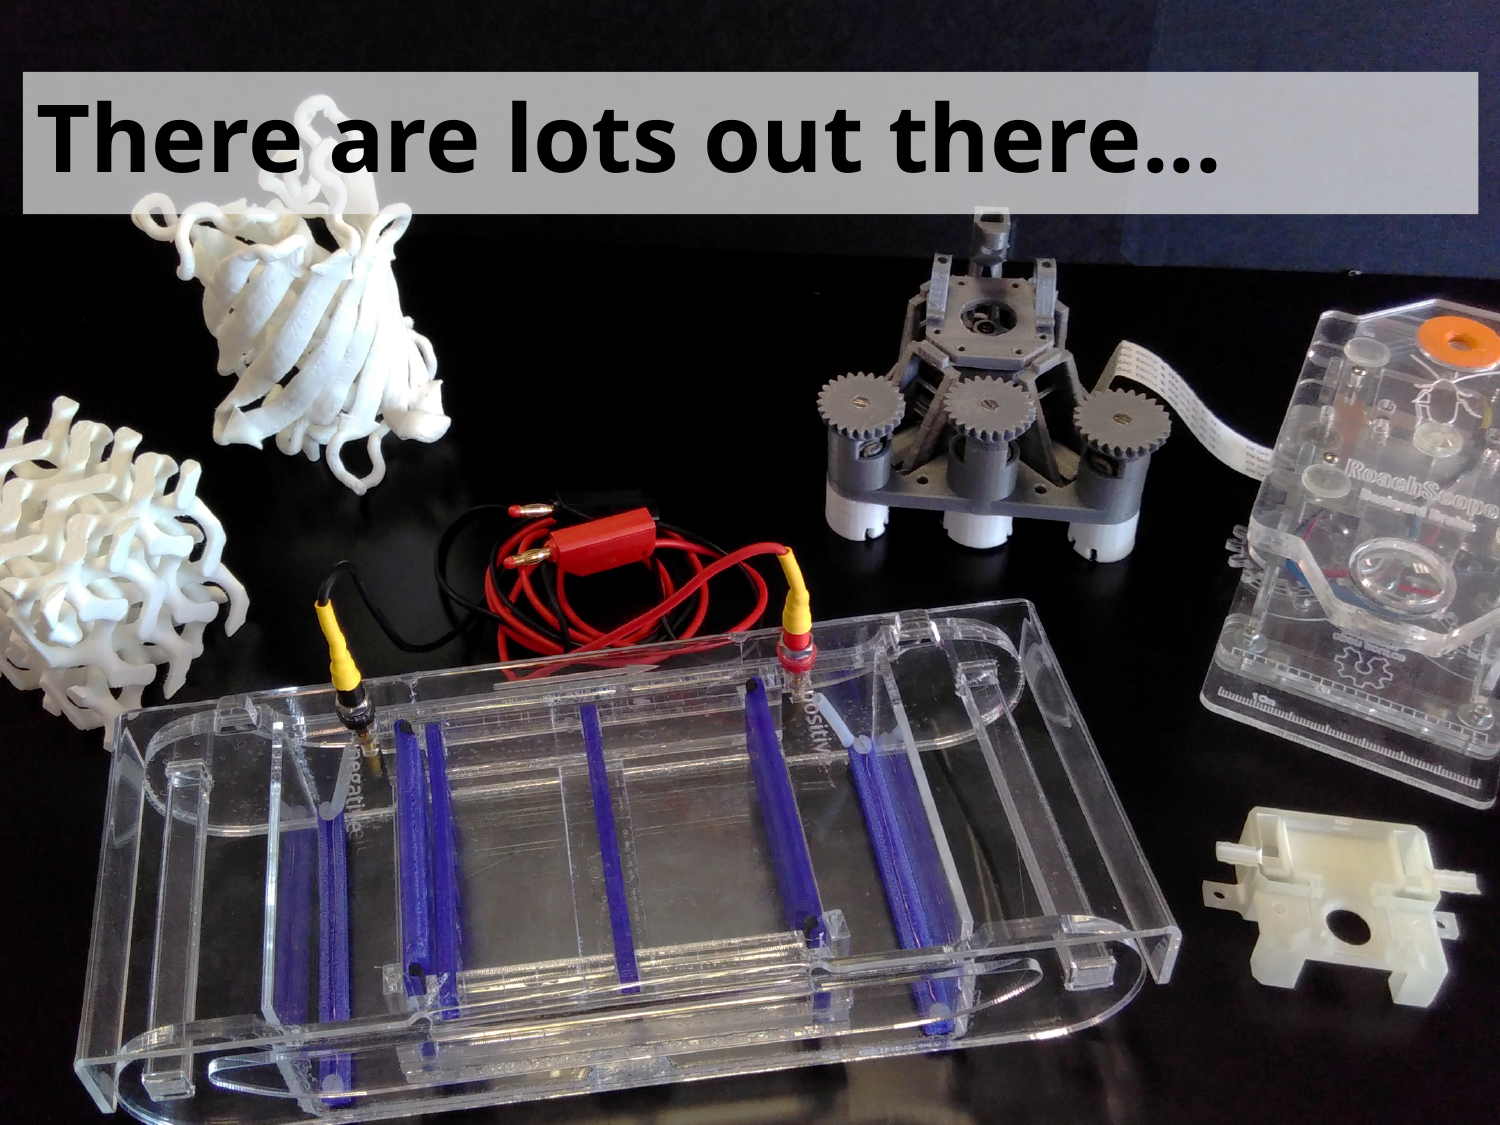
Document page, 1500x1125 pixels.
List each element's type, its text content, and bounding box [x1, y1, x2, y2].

text_box There are lots out there... [22, 71, 1479, 215]
picture [0, 0, 1500, 1125]
